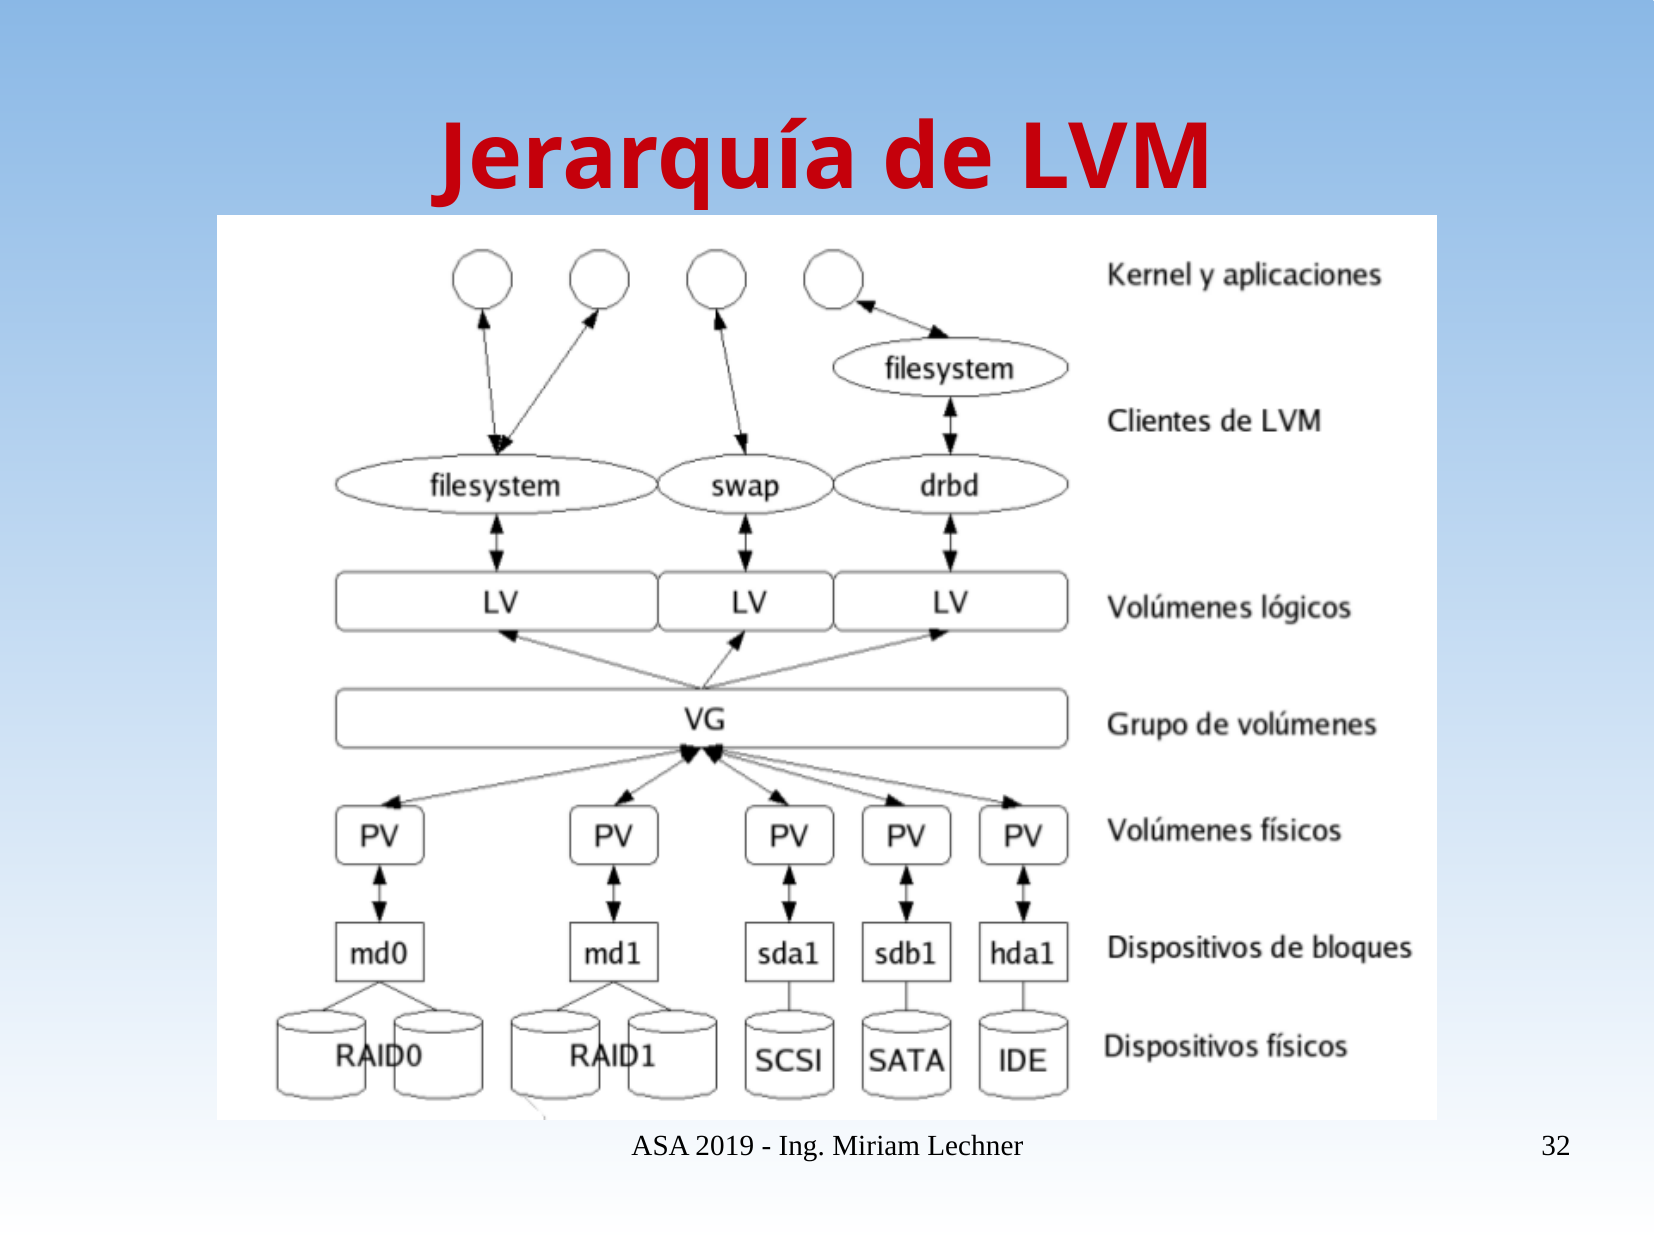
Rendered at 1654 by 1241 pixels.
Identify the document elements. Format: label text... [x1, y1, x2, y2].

picture [217, 215, 1437, 1120]
title Jerarquía de LVM [82, 49, 1571, 257]
